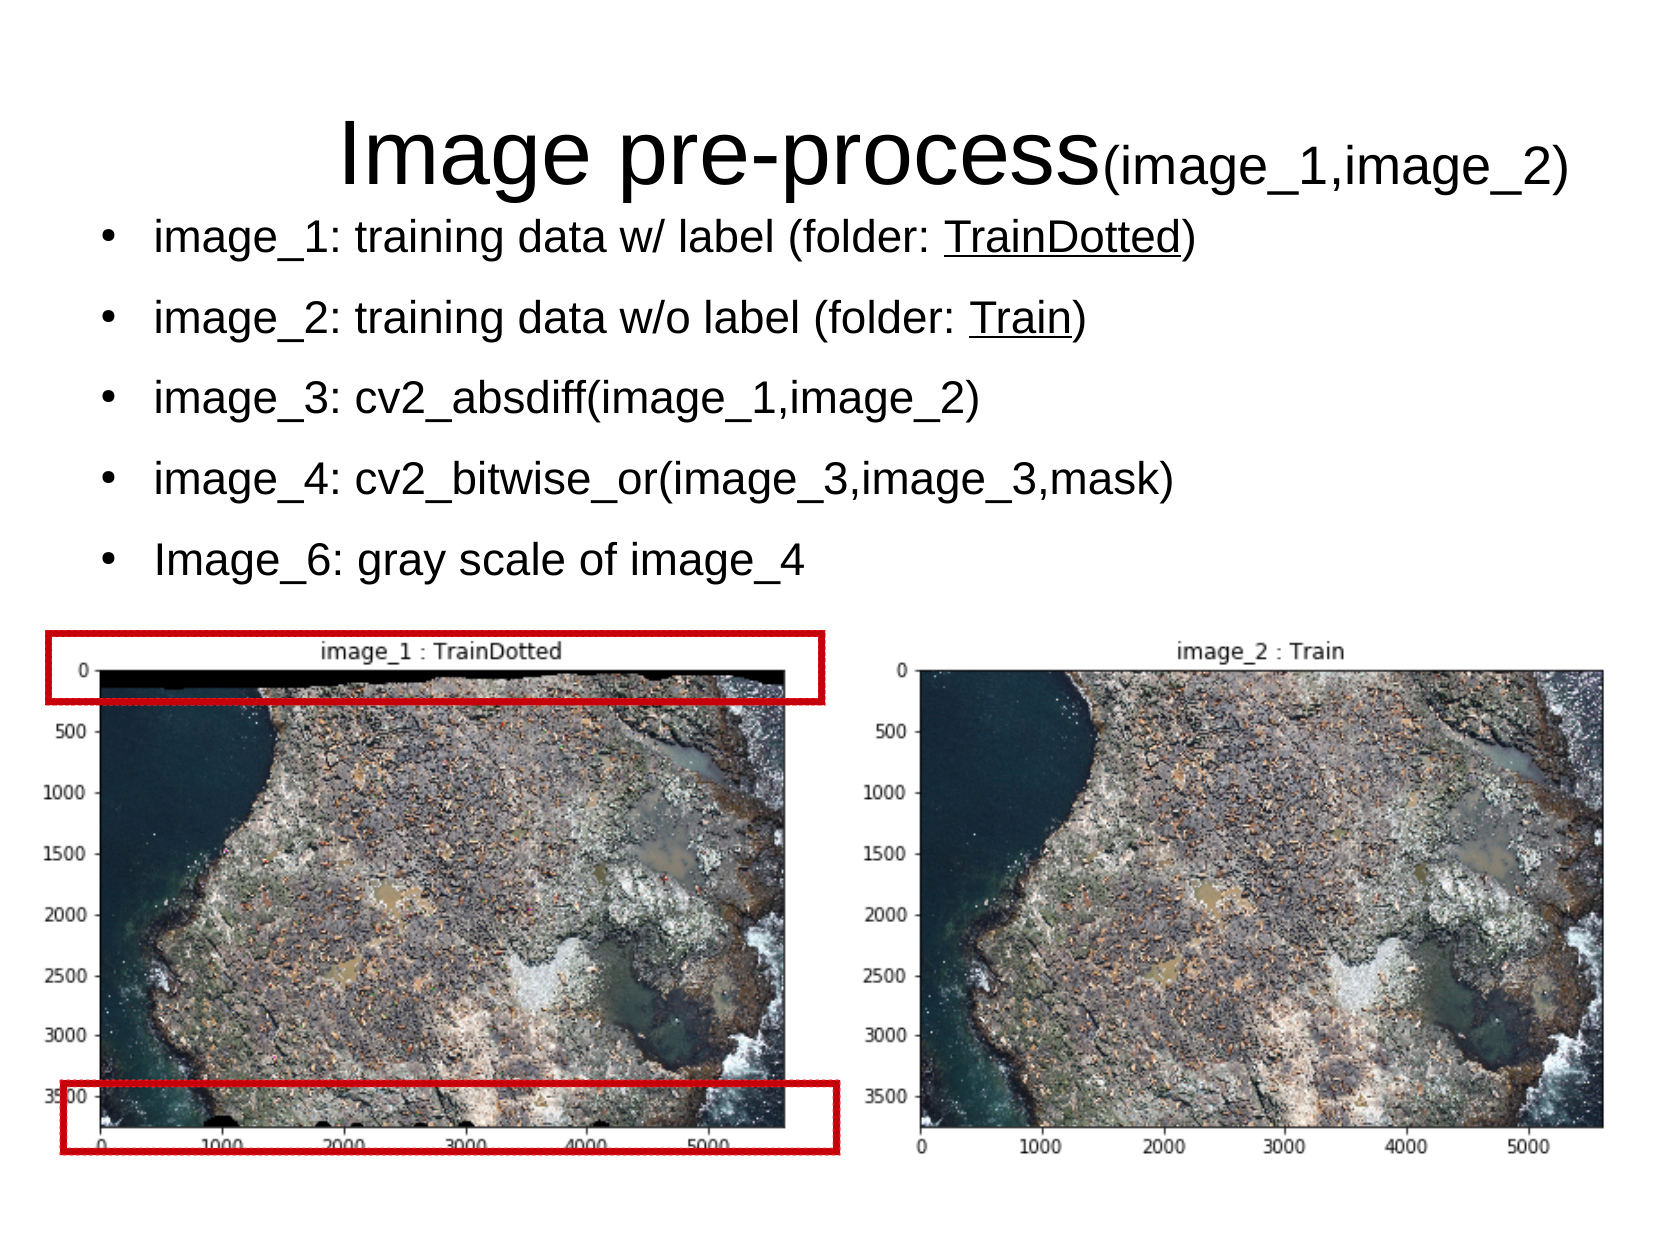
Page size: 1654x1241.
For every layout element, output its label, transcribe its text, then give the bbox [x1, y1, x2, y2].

title Image pre-process(image_1,image_2) [82, 49, 1571, 210]
list image_1: training data w/ label (folder: TrainDotted) image_2: training data w/o label (folder: Train) image_3: cv2_absdiff(image_1,image_2) image_4: cv2_bitwise_or(image_3,image_3,mask) Image_6: gray scale of image_4 [82, 210, 1571, 629]
text_box [60, 1080, 841, 1156]
picture [30, 629, 1622, 1171]
text_box [45, 630, 826, 706]
